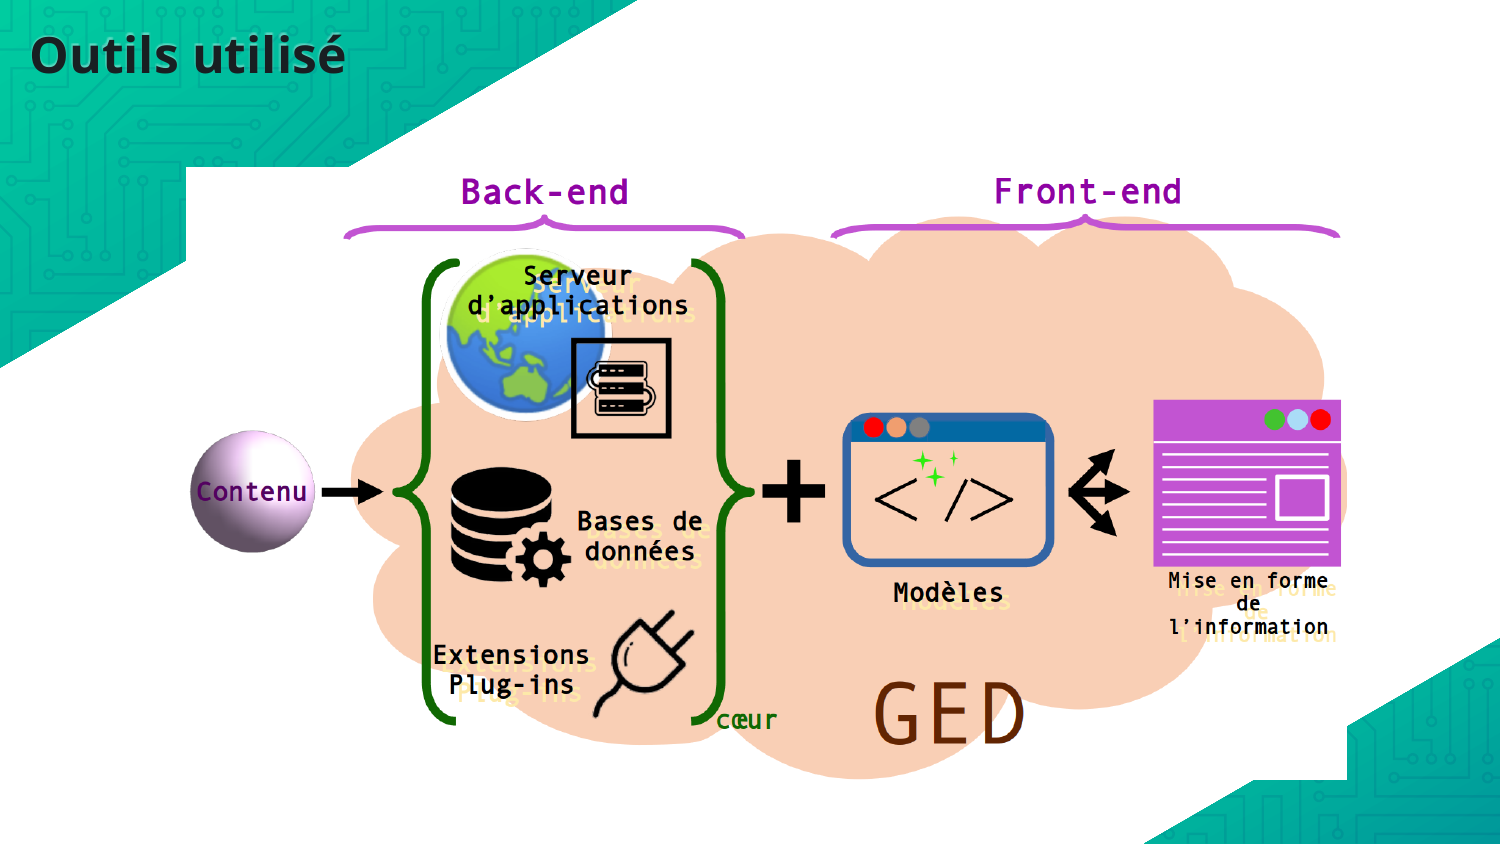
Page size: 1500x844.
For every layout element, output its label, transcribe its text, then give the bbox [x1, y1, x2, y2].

picture [186, 167, 1347, 780]
title Outils utilisé [29, 29, 1249, 88]
